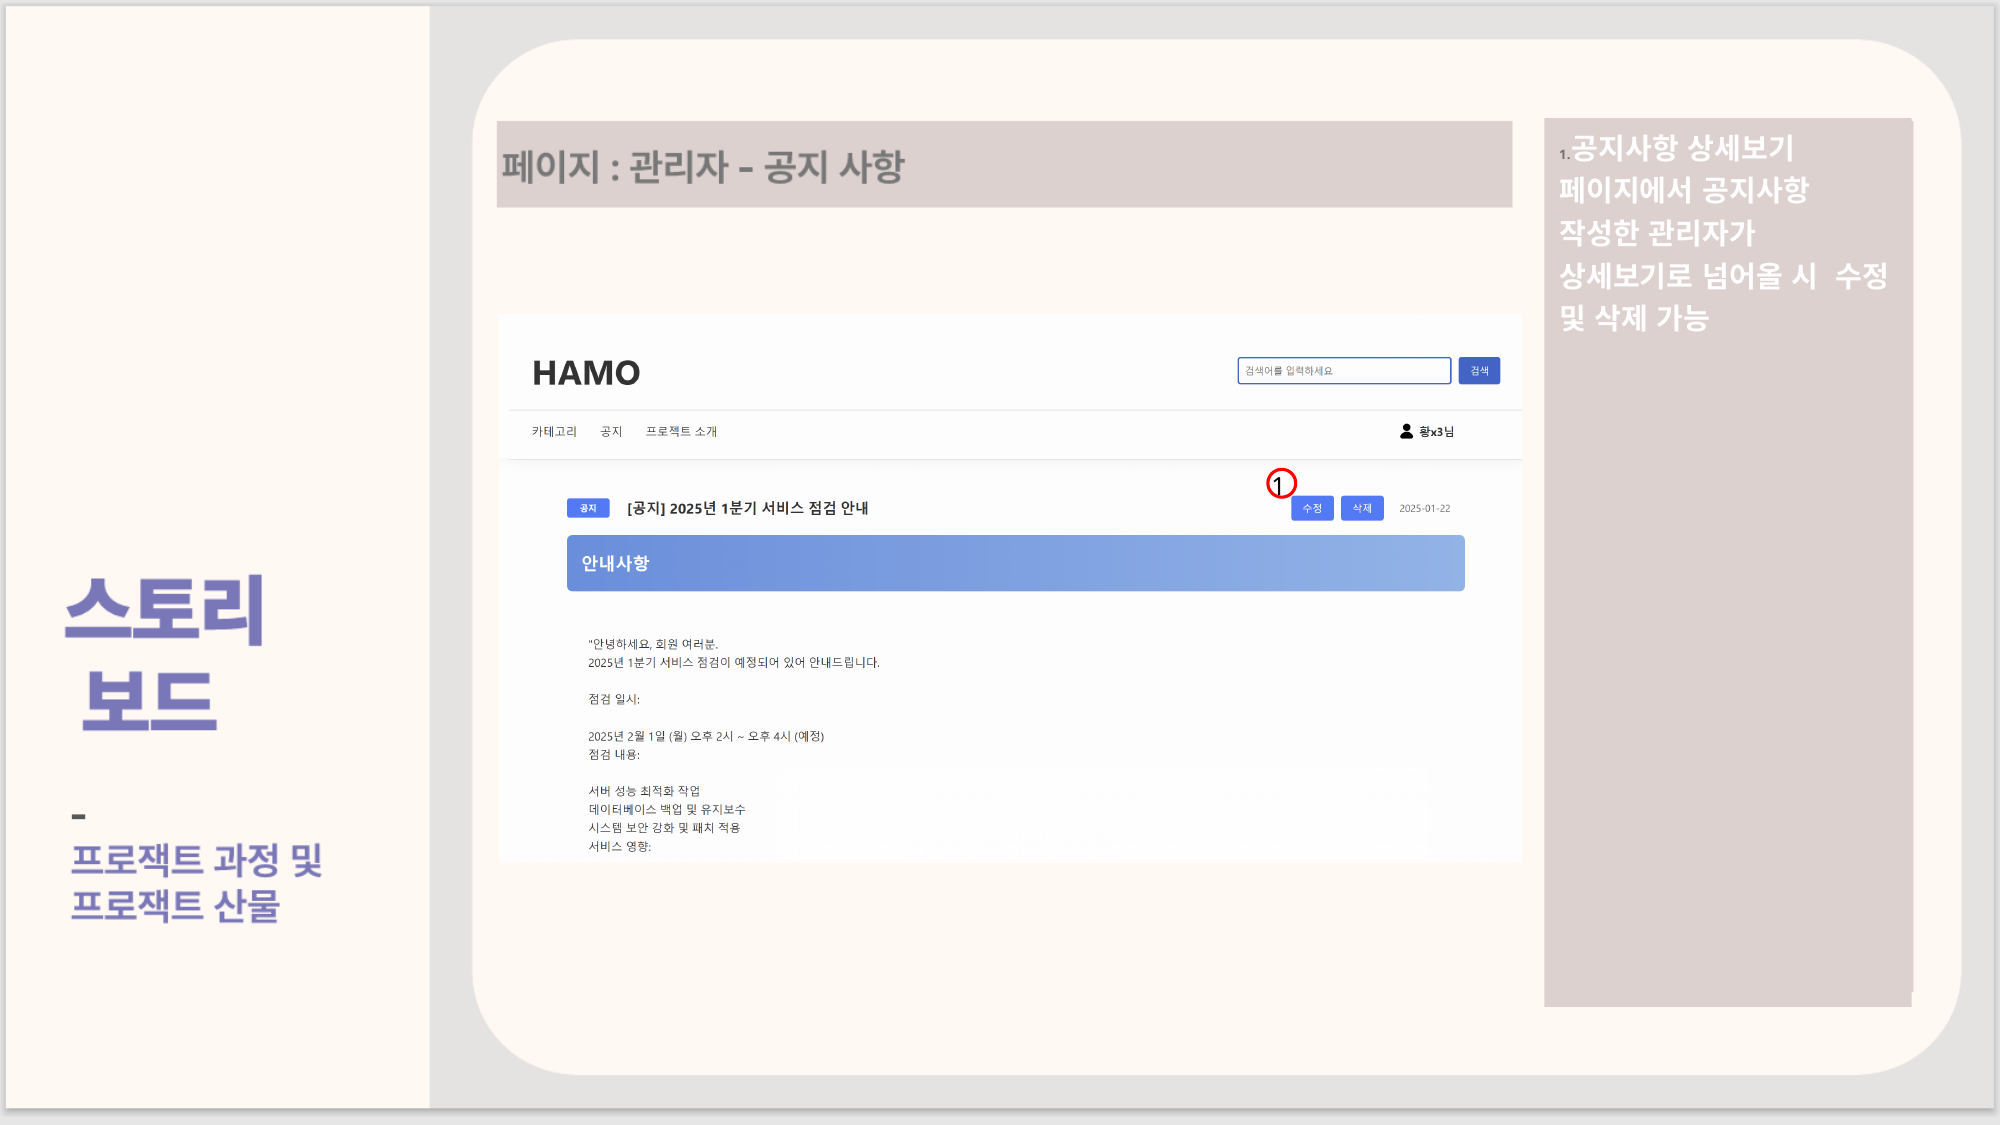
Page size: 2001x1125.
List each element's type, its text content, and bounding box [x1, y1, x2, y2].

text_box 공지사항 상세보기 페이지에서 공지사항 작성한 관리자가 상세보기로 넘어올 시 수정 및 삭제 가능 [1544, 118, 1912, 1007]
text_box 1 [1265, 461, 1286, 511]
picture [0, 0, 2000, 1125]
